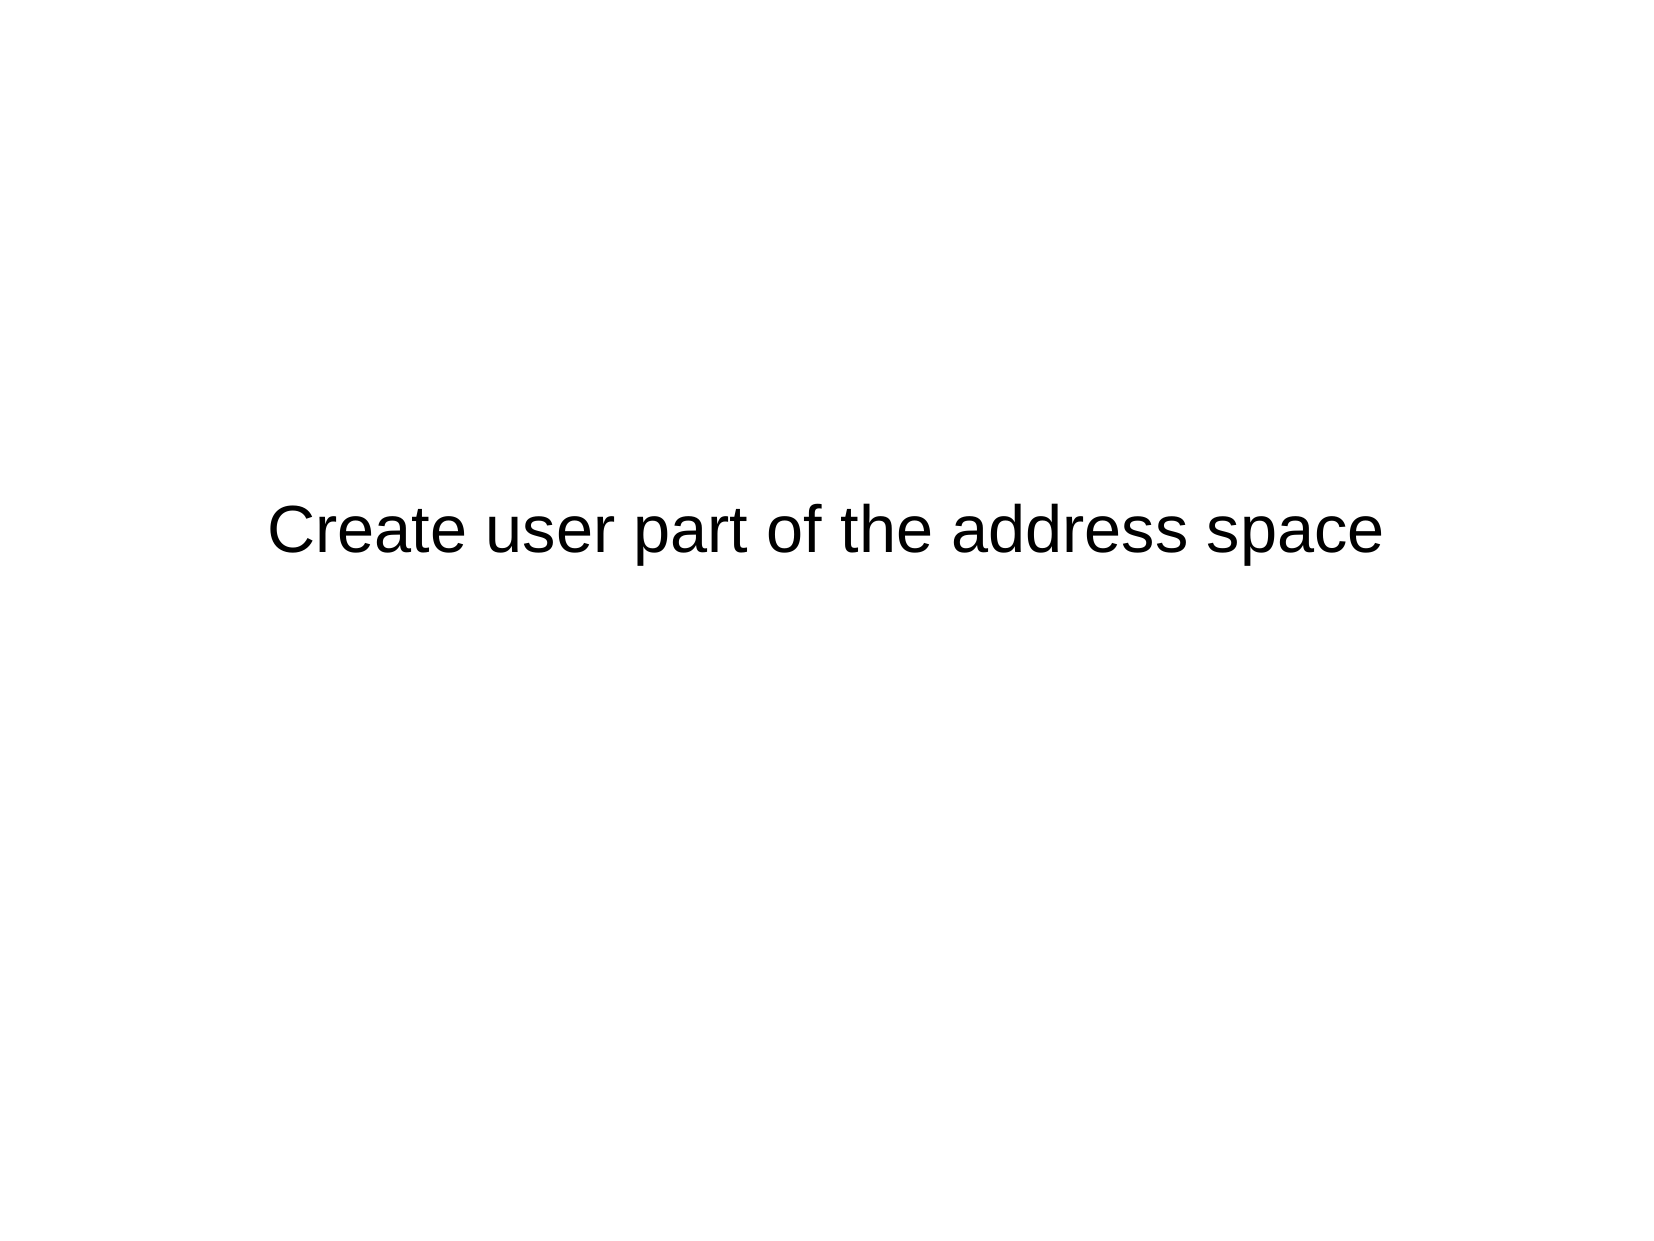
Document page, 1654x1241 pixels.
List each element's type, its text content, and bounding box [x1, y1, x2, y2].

subtitle Create user part of the address space [82, 49, 1571, 1010]
